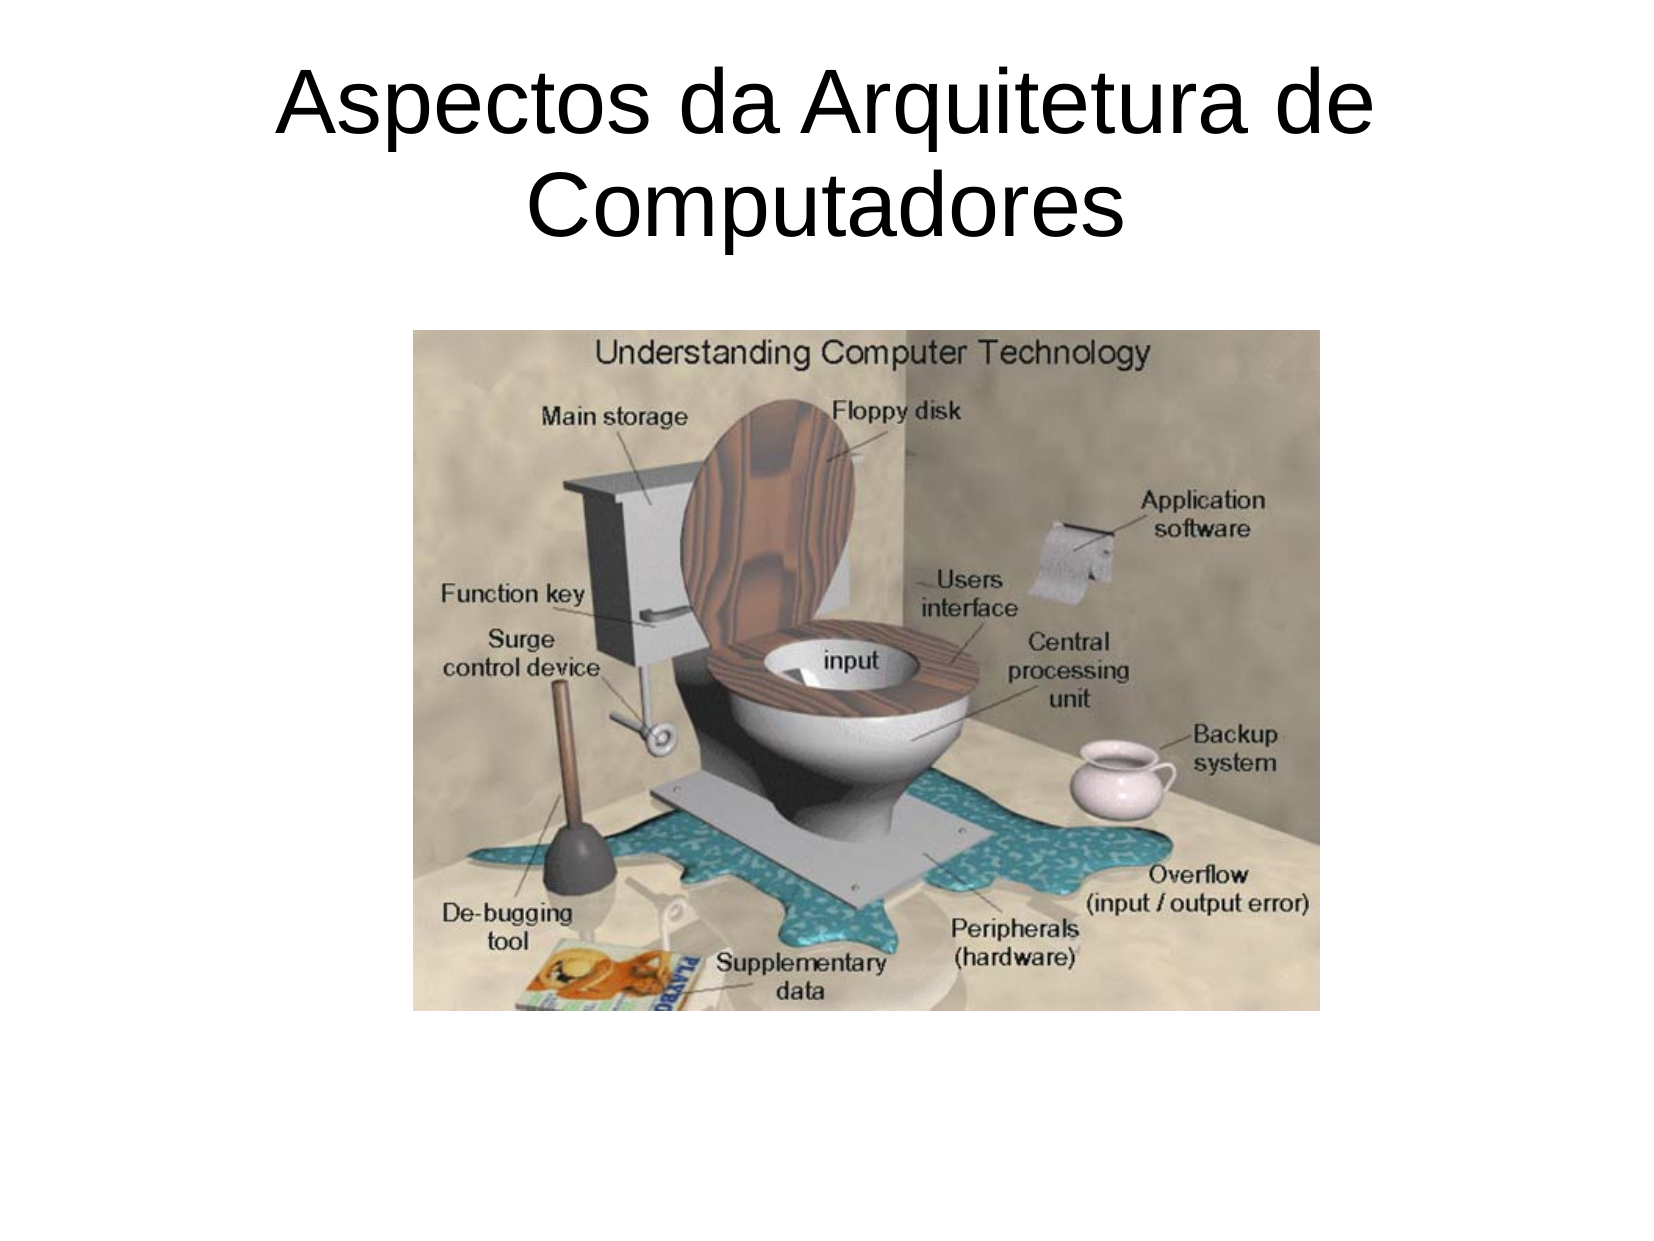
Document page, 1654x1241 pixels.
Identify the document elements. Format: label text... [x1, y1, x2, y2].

title Aspectos da Arquitetura de Computadores [82, 49, 1571, 257]
picture [413, 330, 1320, 1011]
